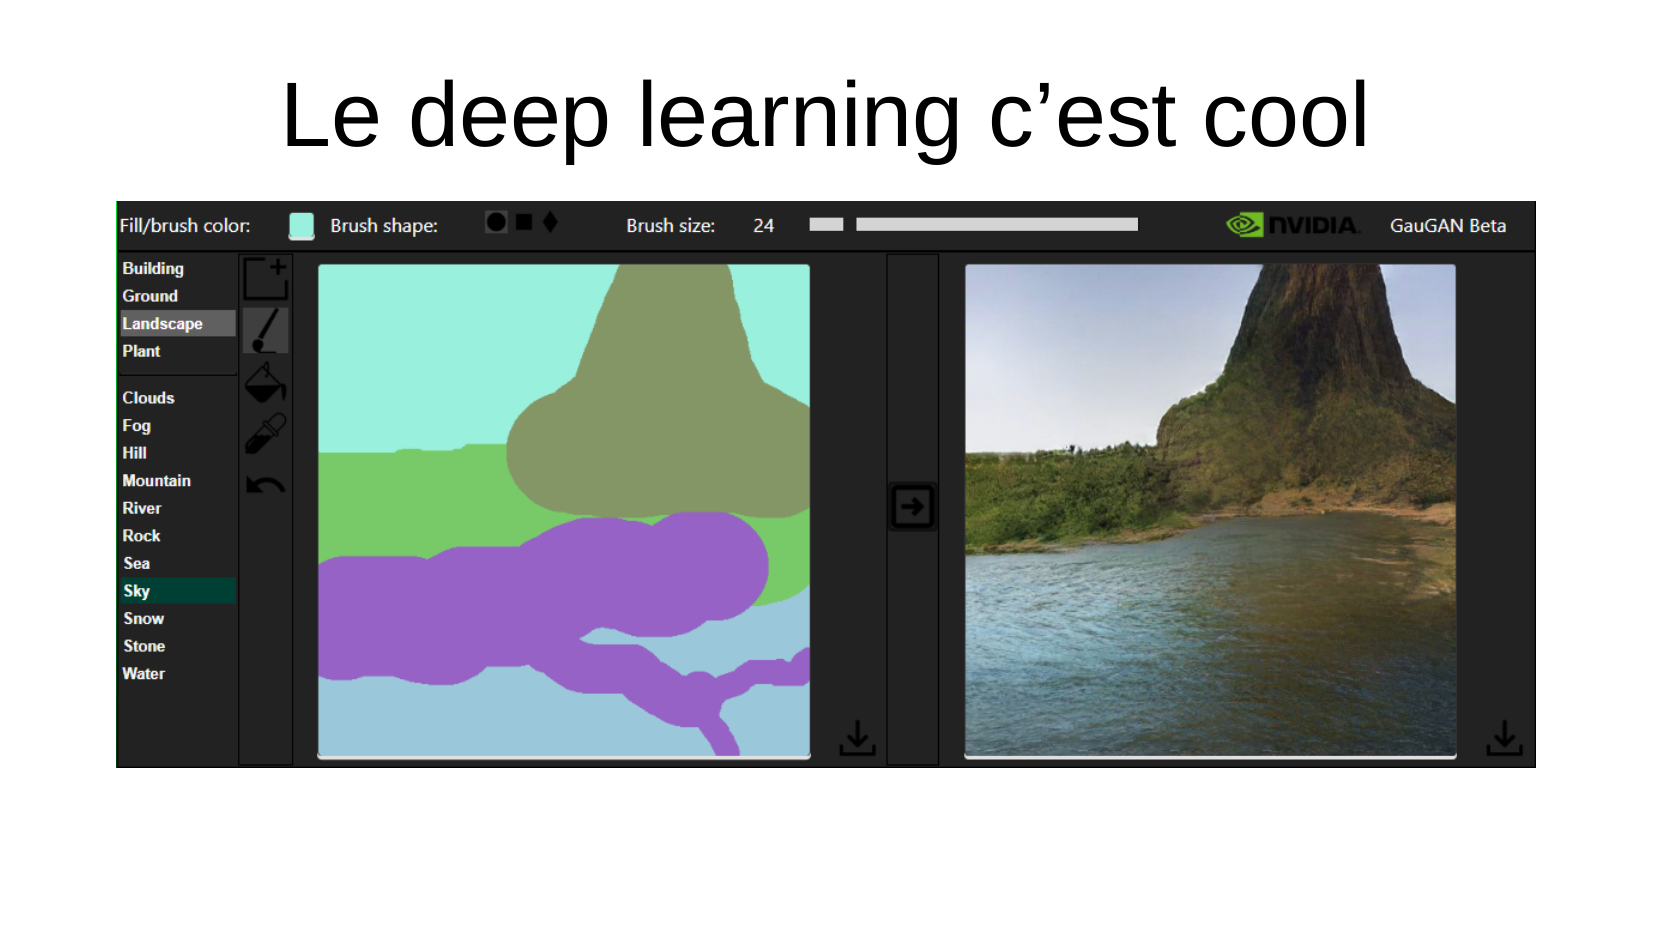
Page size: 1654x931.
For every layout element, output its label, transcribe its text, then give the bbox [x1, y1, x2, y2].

title Le deep learning c’est cool [82, 37, 1571, 193]
picture [116, 201, 1536, 768]
